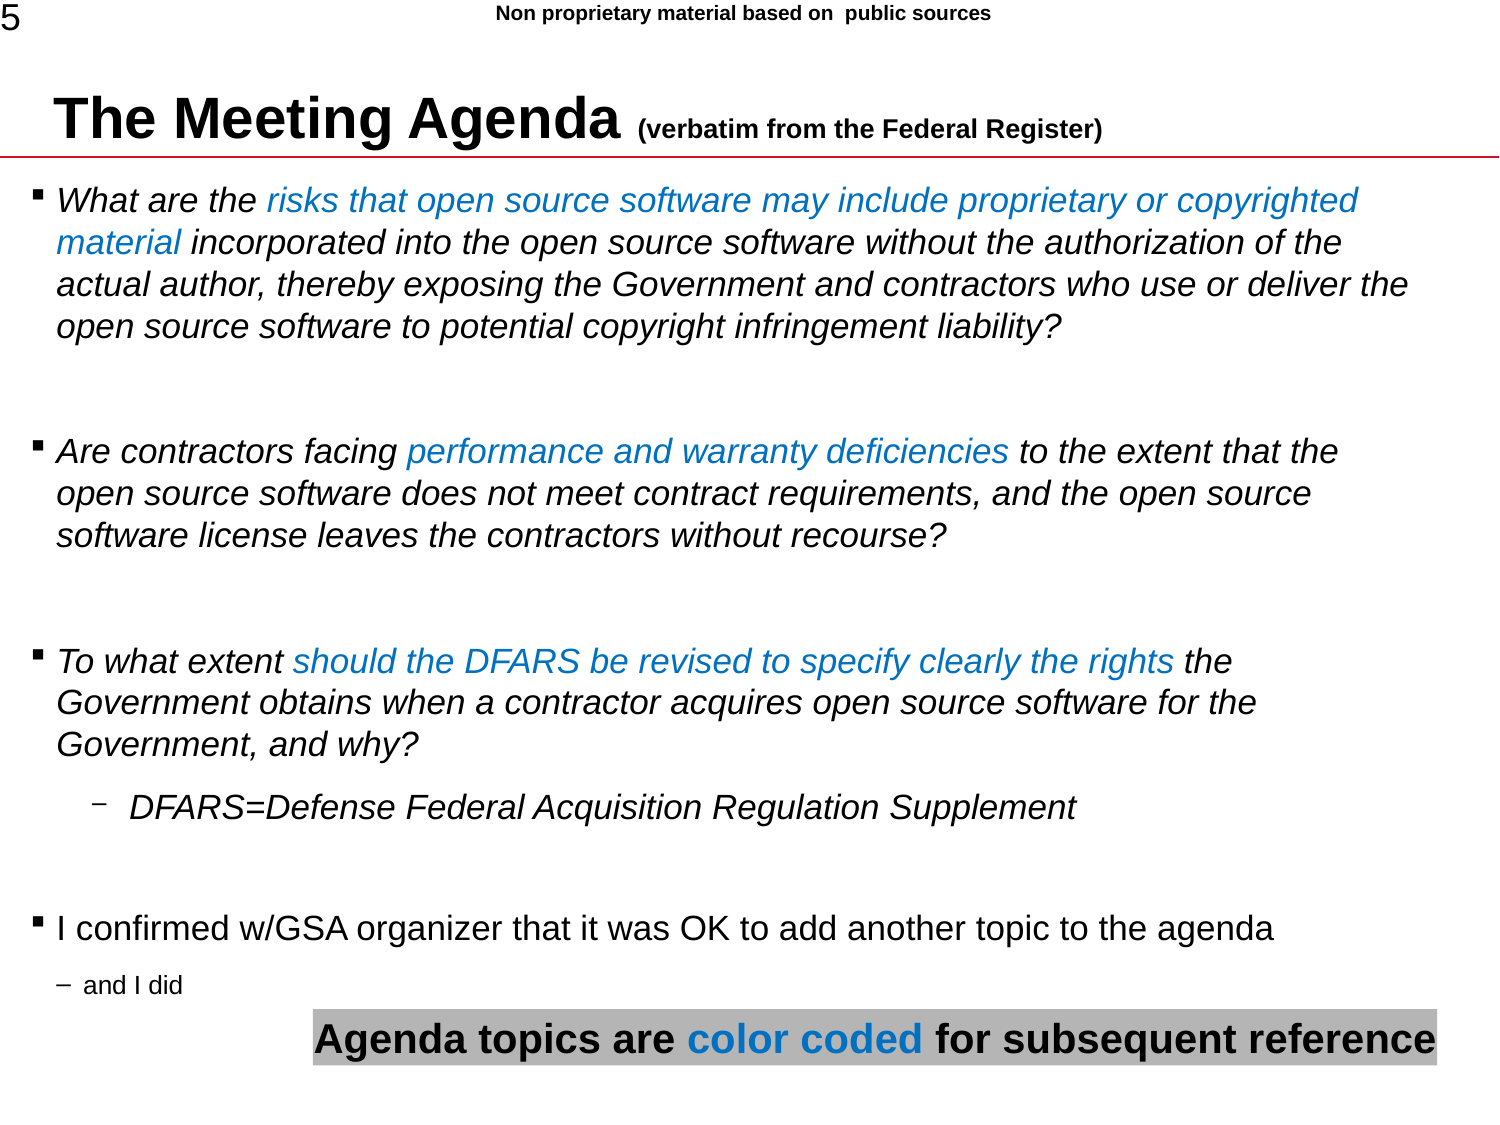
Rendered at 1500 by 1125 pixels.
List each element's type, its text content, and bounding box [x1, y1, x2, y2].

list What are the risks that open source software may include proprietary or copyrighted material incorporated into the open source software without the authorization of the actual author, thereby exposing the Government and contractors who use or deliver the open source software to potential copyright infringement liability? Are contractors facing performance and warranty deficiencies to the extent that the open source software does not meet contract requirements, and the open source software license leaves the contractors without recourse? To what extent should the DFARS be revised to specify clearly the rights the Government obtains when a contractor acquires open source software for the Government, and why? DFARS=Defense Federal Acquisition Regulation Supplement I confirmed w/GSA organizer that it was OK to add another topic to the agenda and I did [15, 170, 1437, 1011]
text_box Agenda topics are color coded for subsequent reference [312, 1009, 1438, 1066]
title The Meeting Agenda (verbatim from the Federal Register) [38, 35, 1225, 158]
